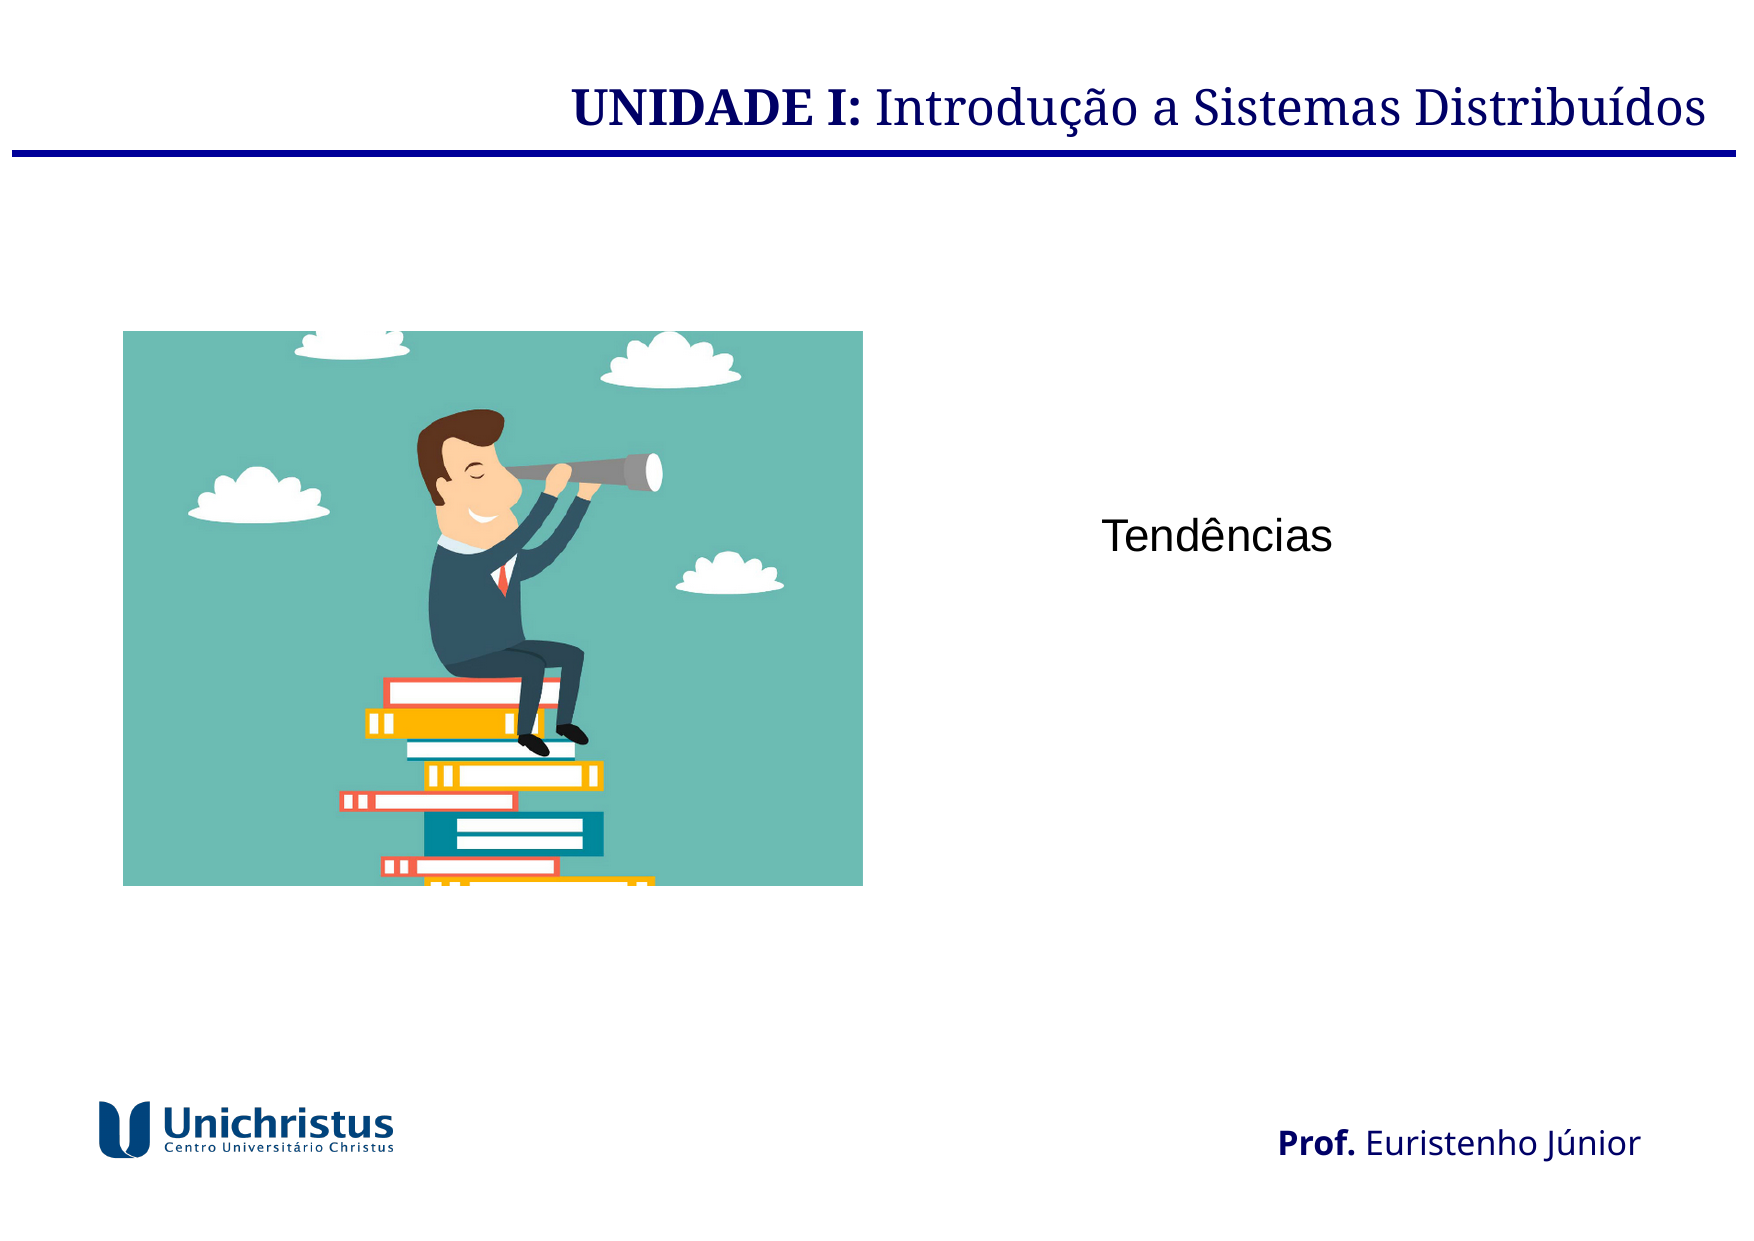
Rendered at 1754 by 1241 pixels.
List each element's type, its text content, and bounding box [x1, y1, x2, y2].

picture [94, 1098, 398, 1160]
text_box UNIDADE I: Introdução a Sistemas Distribuídos [556, 157, 1708, 161]
text_box Tendências [1086, 502, 1359, 579]
text_box Prof. Euristenho Júnior [1262, 1111, 1695, 1167]
picture [123, 331, 863, 886]
text_box UNIDADE I: Introdução a Sistemas Distribuídos [556, 64, 1708, 150]
